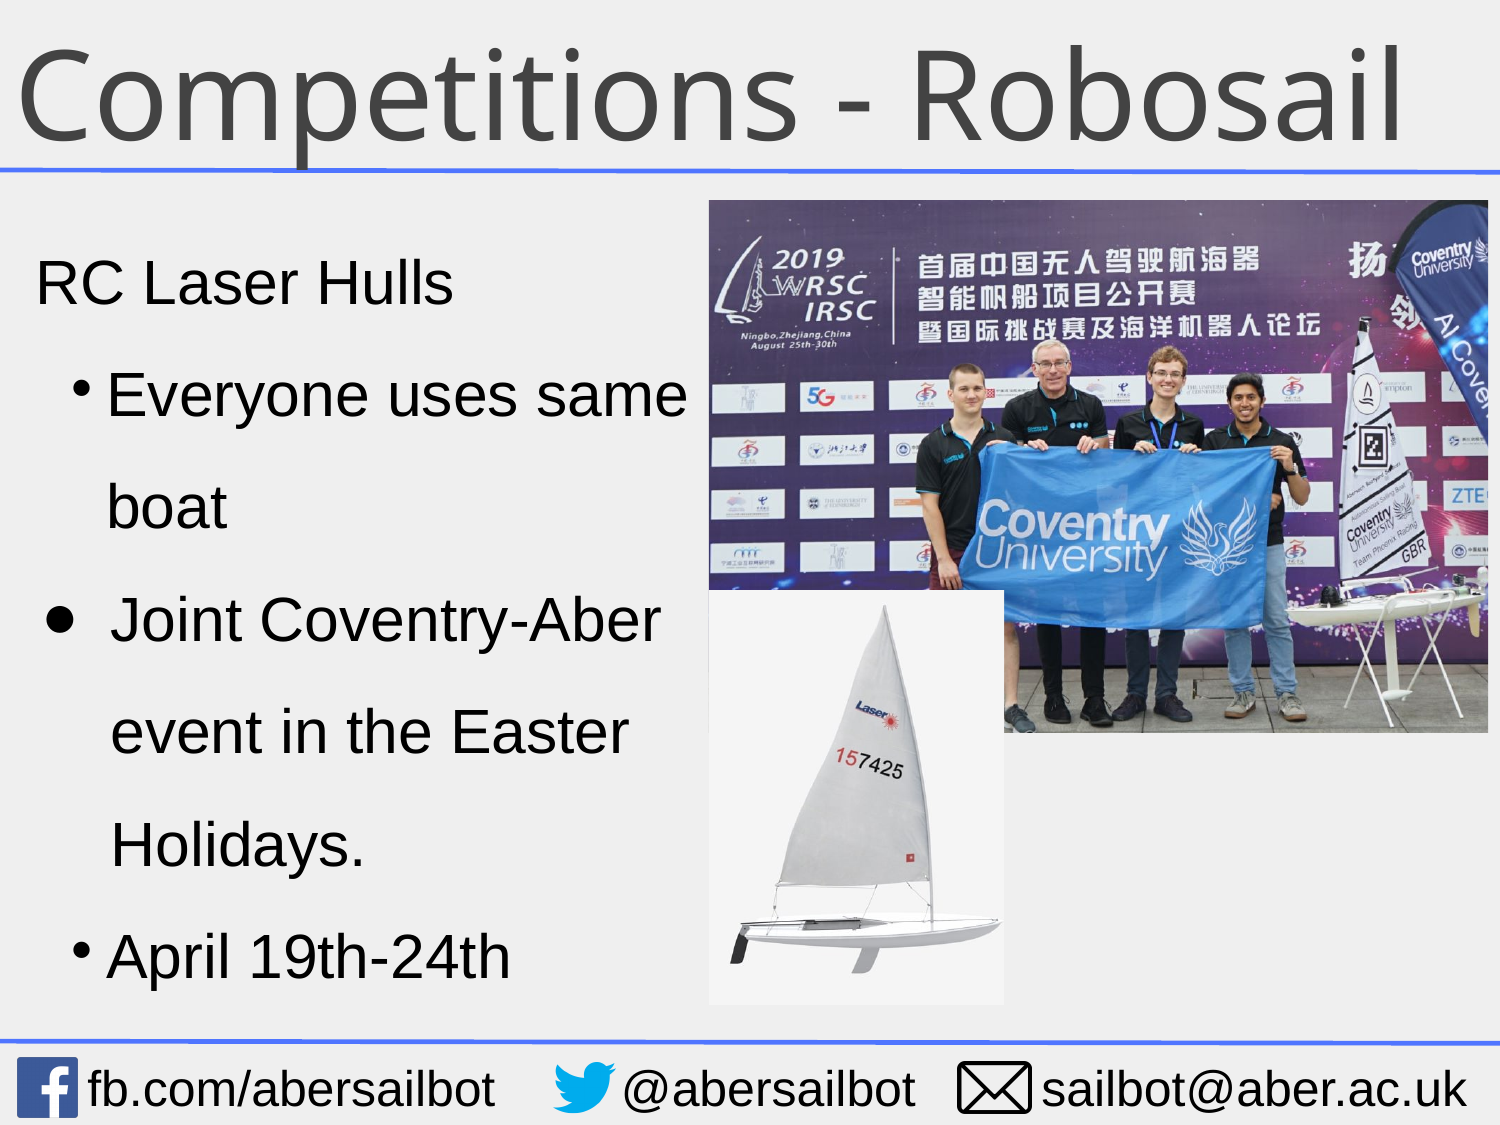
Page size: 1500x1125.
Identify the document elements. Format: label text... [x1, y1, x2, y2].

text_box Competitions - Robosail [0, 0, 1500, 182]
picture [708, 200, 1489, 1005]
text_box fb.com/abersailbot @abersailbot sailbot@aber.ac.uk [0, 1044, 1500, 1125]
picture [16, 1056, 79, 1119]
picture [957, 1061, 1032, 1115]
text_box RC Laser Hulls Everyone uses same boat Joint Coventry-Aber event in the Easter Holidays. April 19th-24th [20, 189, 709, 1025]
picture [553, 1056, 616, 1119]
